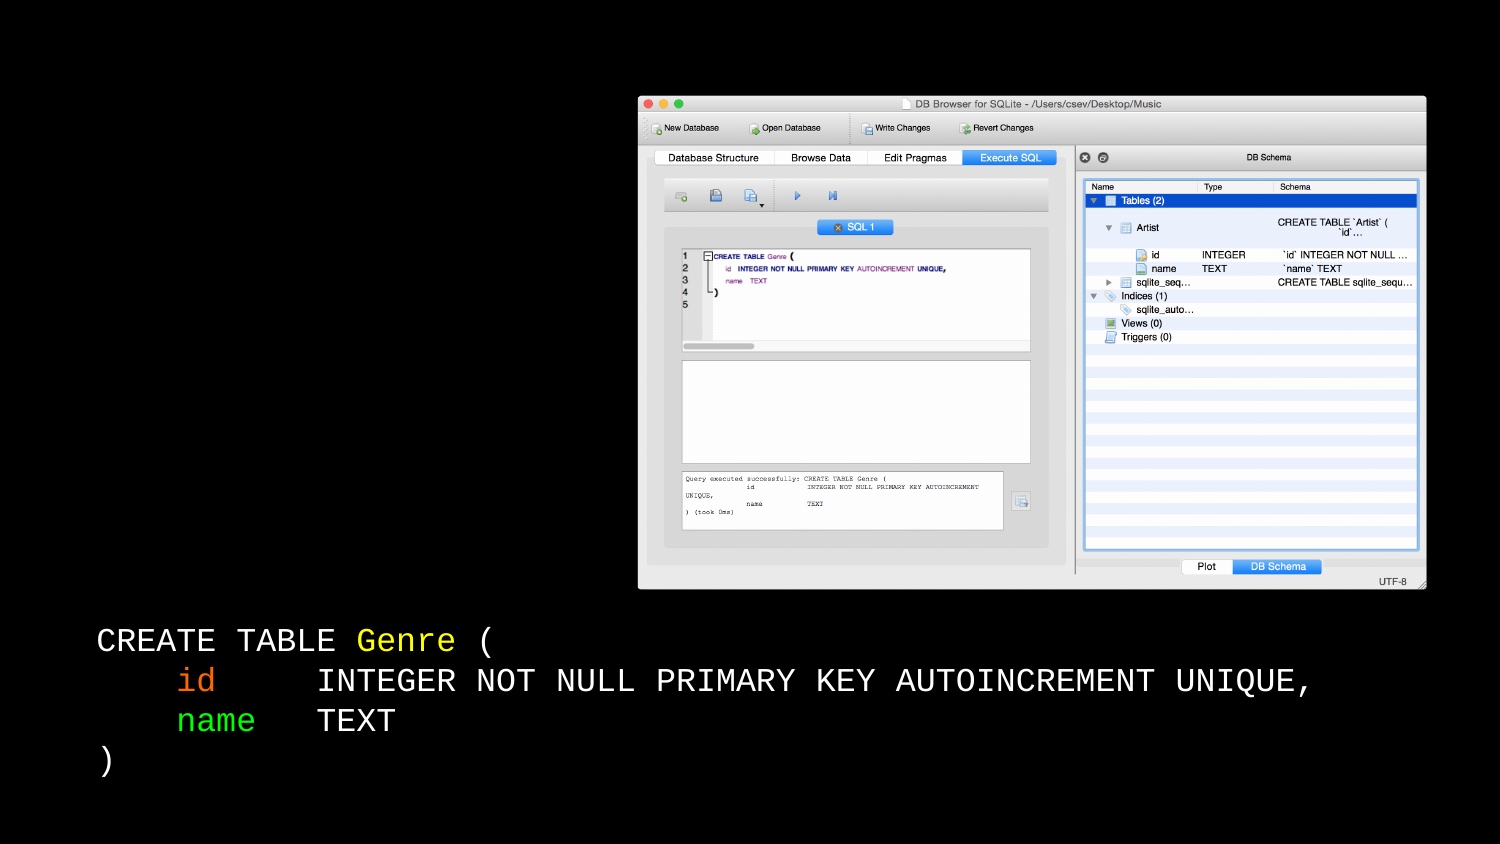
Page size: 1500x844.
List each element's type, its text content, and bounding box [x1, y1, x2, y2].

picture [595, 71, 1469, 650]
text_box CREATE TABLE Genre ( id INTEGER NOT NULL PRIMARY KEY AUTOINCREMENT UNIQUE, name TEXT ) [88, 613, 1454, 804]
